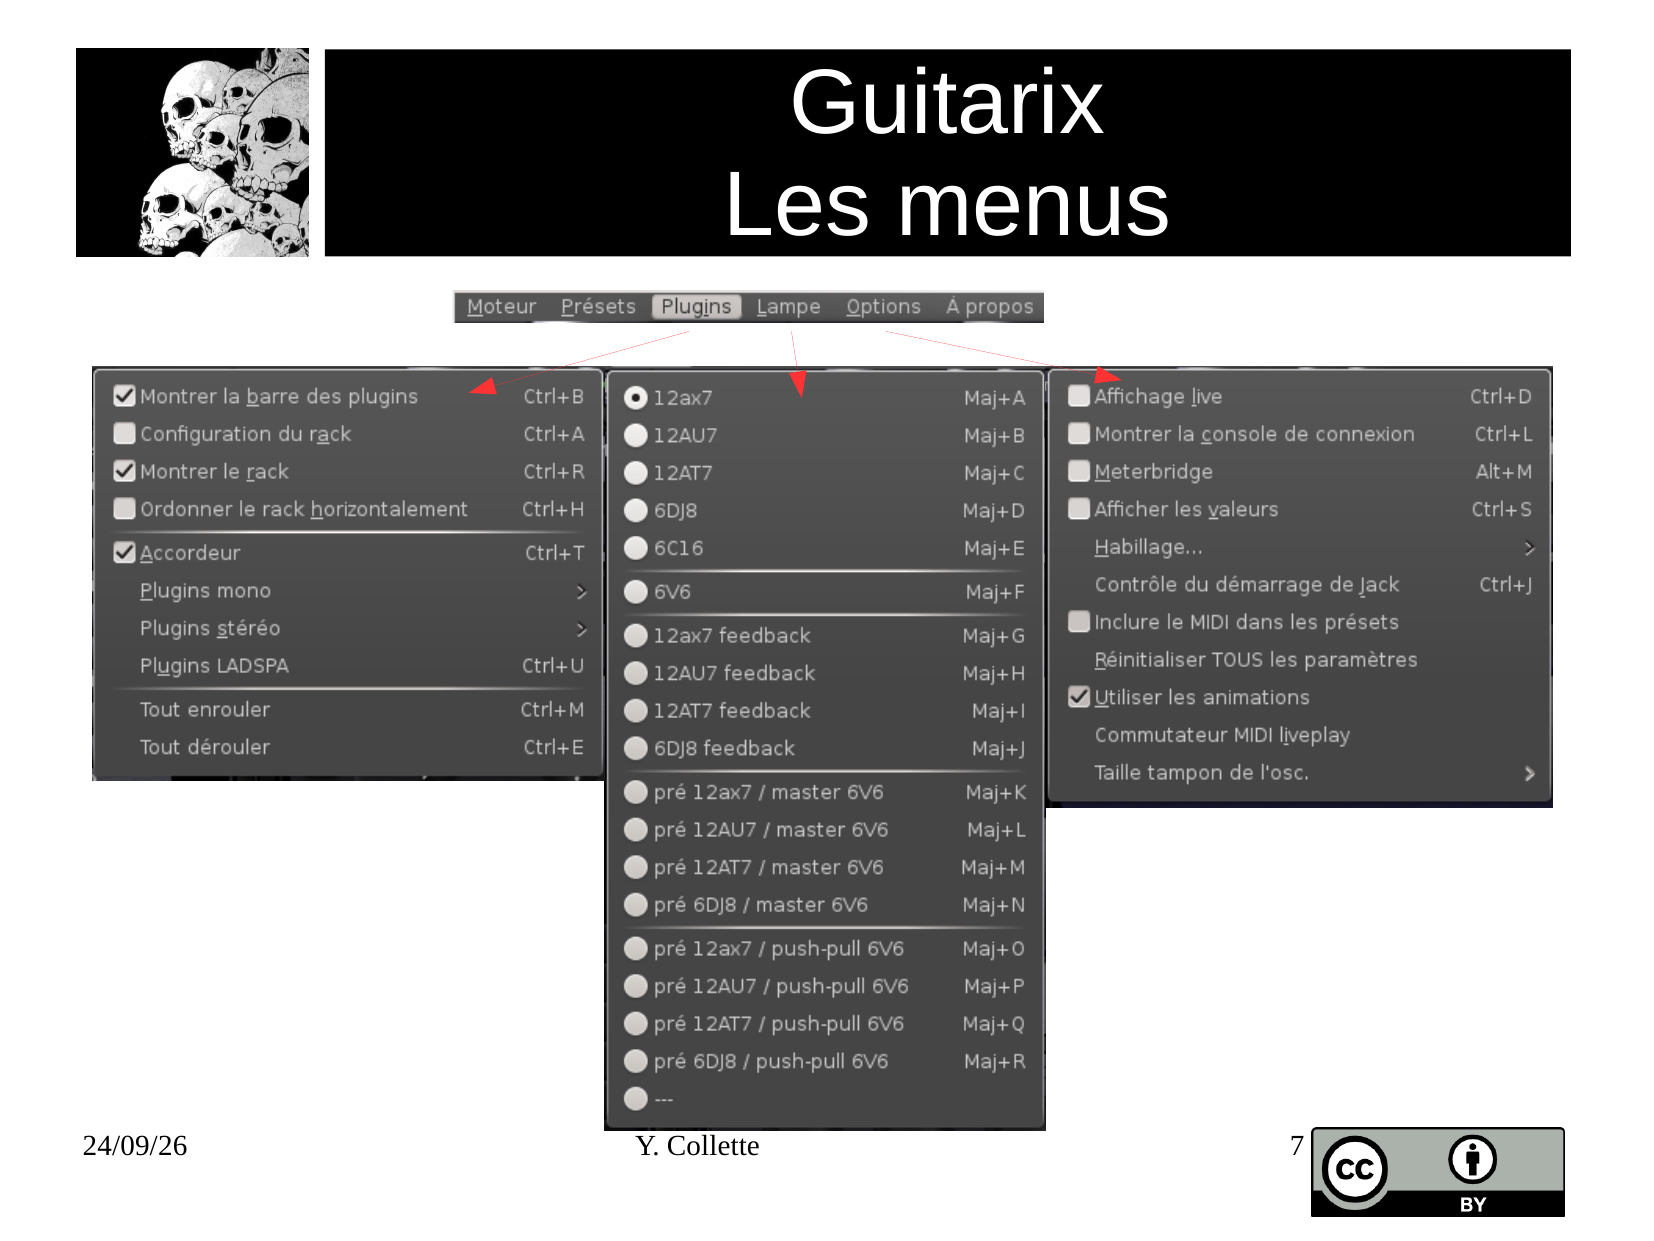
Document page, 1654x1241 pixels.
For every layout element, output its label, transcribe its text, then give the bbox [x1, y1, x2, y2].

picture [76, 48, 309, 257]
picture [1311, 1127, 1565, 1217]
picture [1060, 366, 1097, 374]
title Guitarix Les menus [324, 49, 1571, 257]
picture [452, 290, 1044, 323]
picture [92, 366, 1553, 1131]
